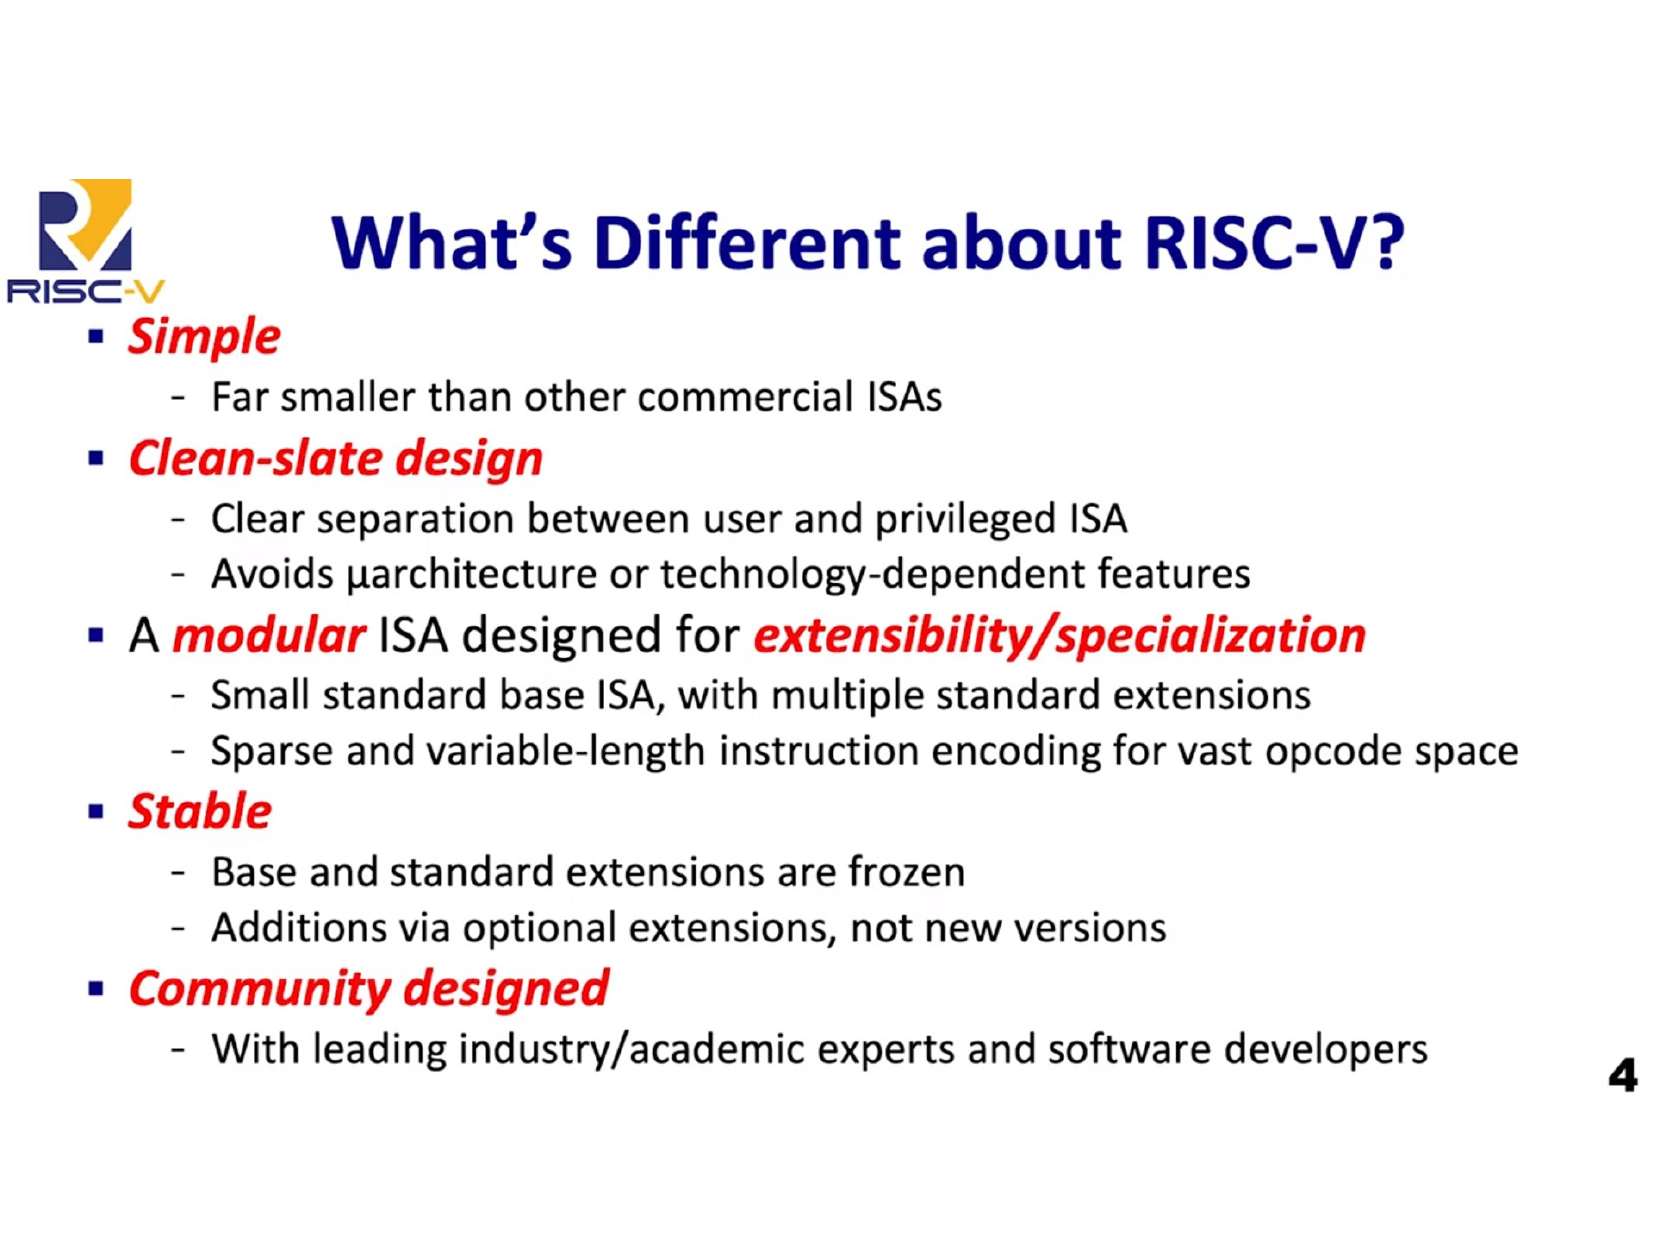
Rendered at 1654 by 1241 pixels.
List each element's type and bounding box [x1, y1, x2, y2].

picture [0, 179, 1654, 1111]
